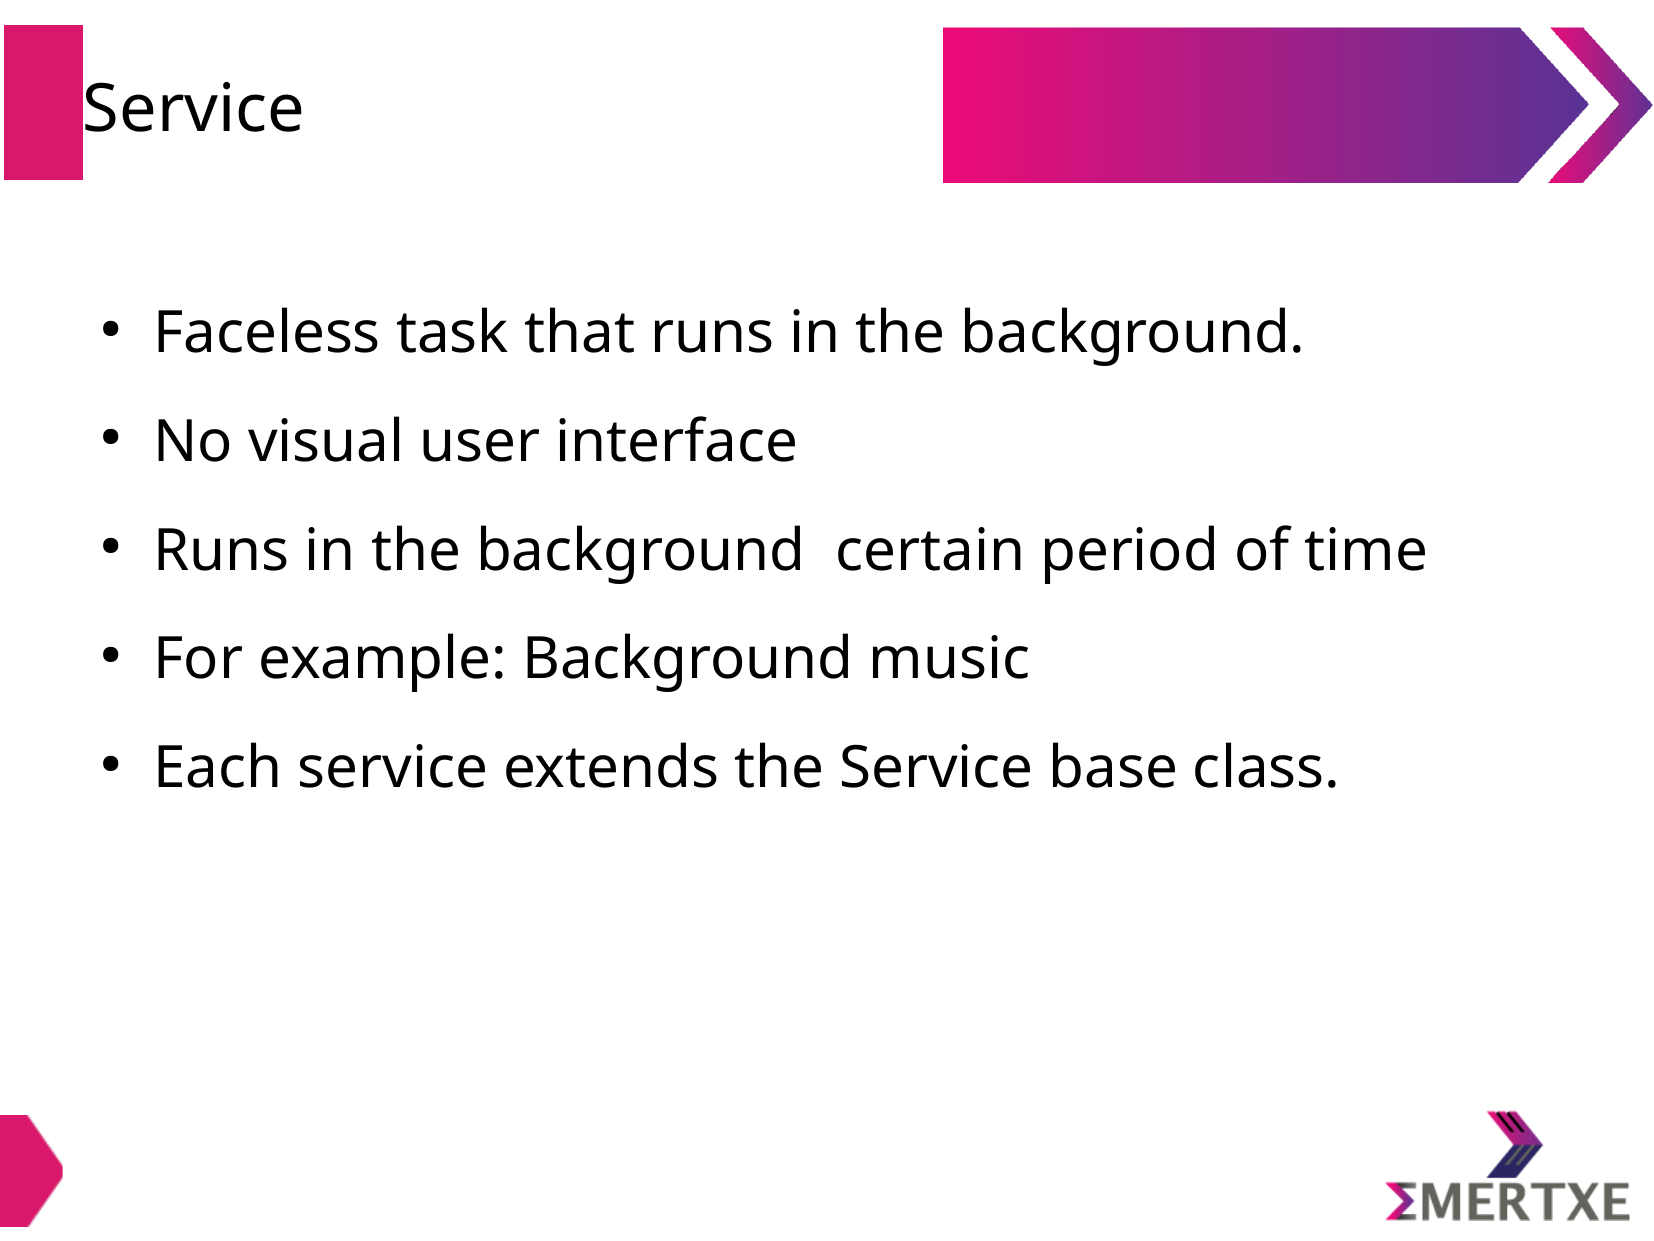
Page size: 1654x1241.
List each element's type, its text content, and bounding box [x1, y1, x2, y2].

picture [1571, 27, 1653, 183]
list Faceless task that runs in the background. No visual user interface Runs in the background certain period of time For example: Background music Each service extends the Service base class. [82, 290, 1571, 1010]
picture [1385, 1107, 1631, 1221]
title Service [82, 2, 1571, 210]
